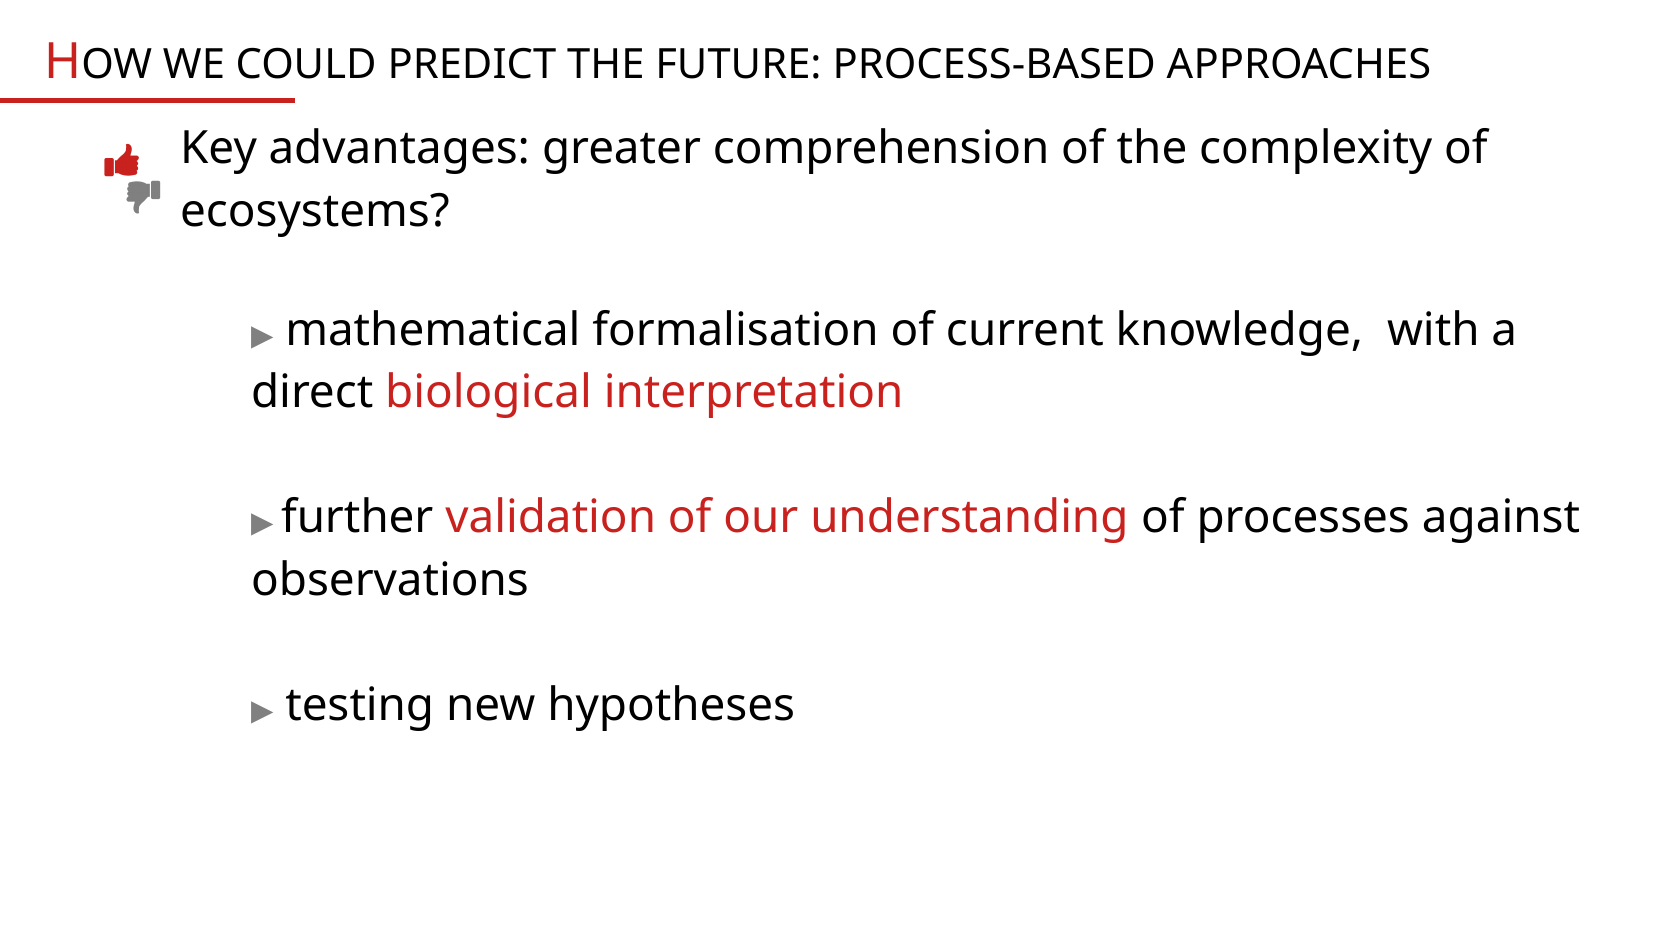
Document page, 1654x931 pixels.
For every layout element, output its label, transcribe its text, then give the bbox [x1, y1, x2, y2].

picture [87, 140, 178, 217]
text_box Key advantages: greater comprehension of the complexity of ecosystems? [165, 118, 1625, 237]
text_box HOW WE COULD PREDICT THE FUTURE: PROCESS-BASED APPROACHES [29, 0, 1625, 119]
text_box ▶ mathematical formalisation of current knowledge, with a direct biological interpretation ▶ further validation of our understanding of processes against observations ▶ testing new hypotheses [236, 288, 1625, 827]
